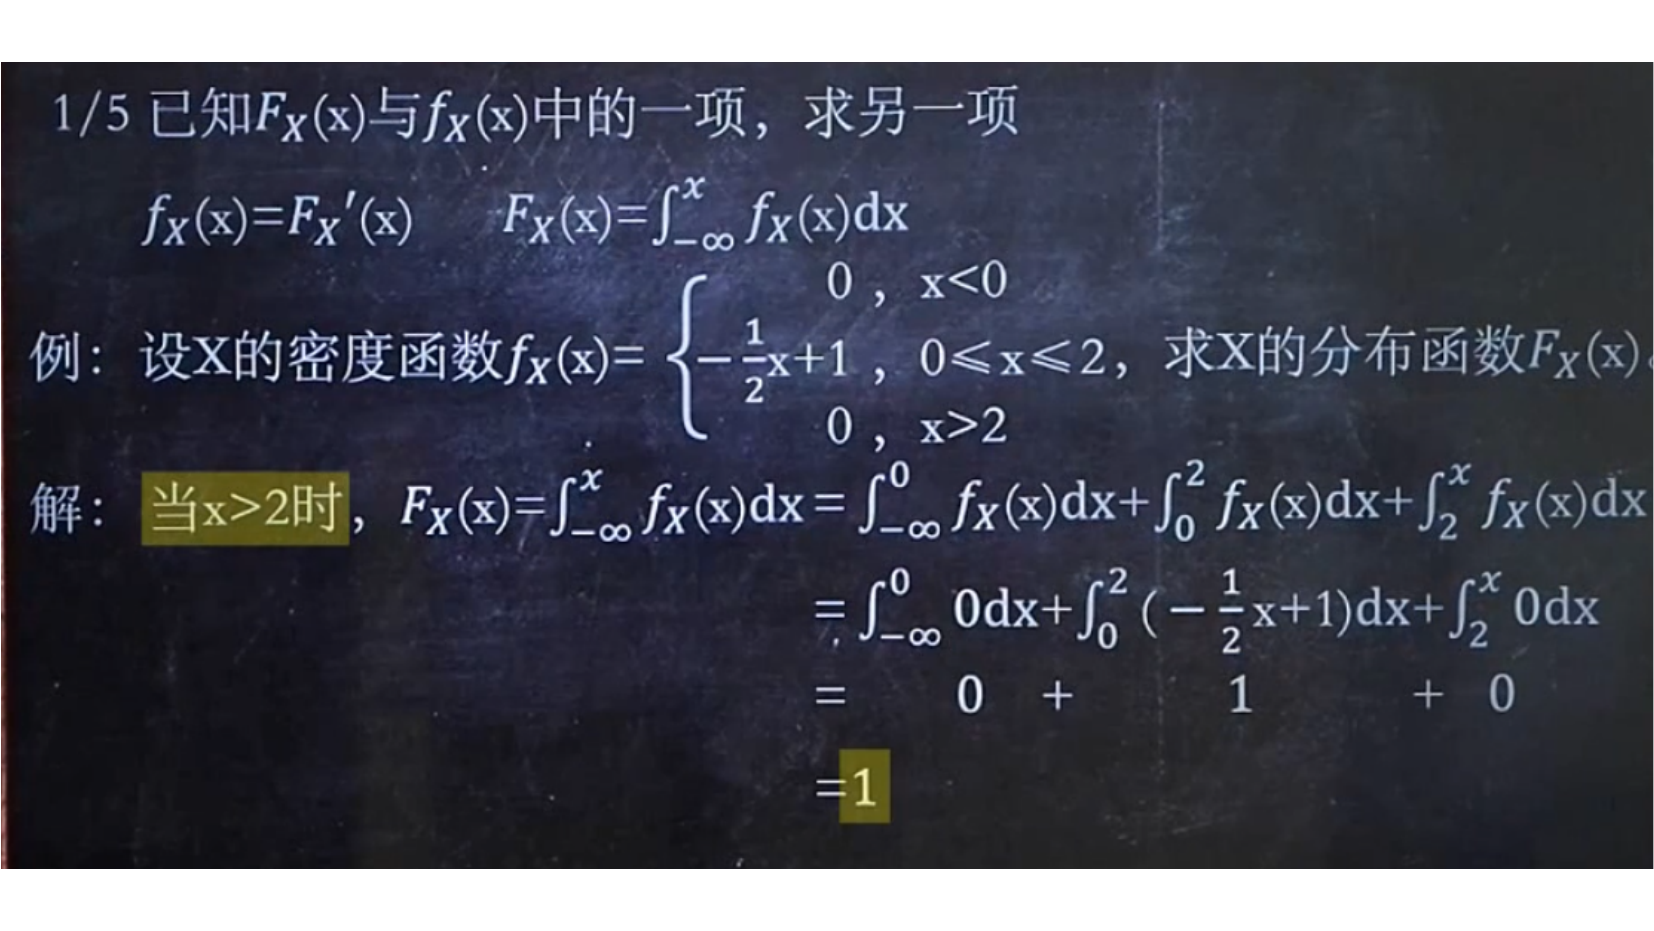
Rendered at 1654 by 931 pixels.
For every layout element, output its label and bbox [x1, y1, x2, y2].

picture [1, 62, 1654, 869]
